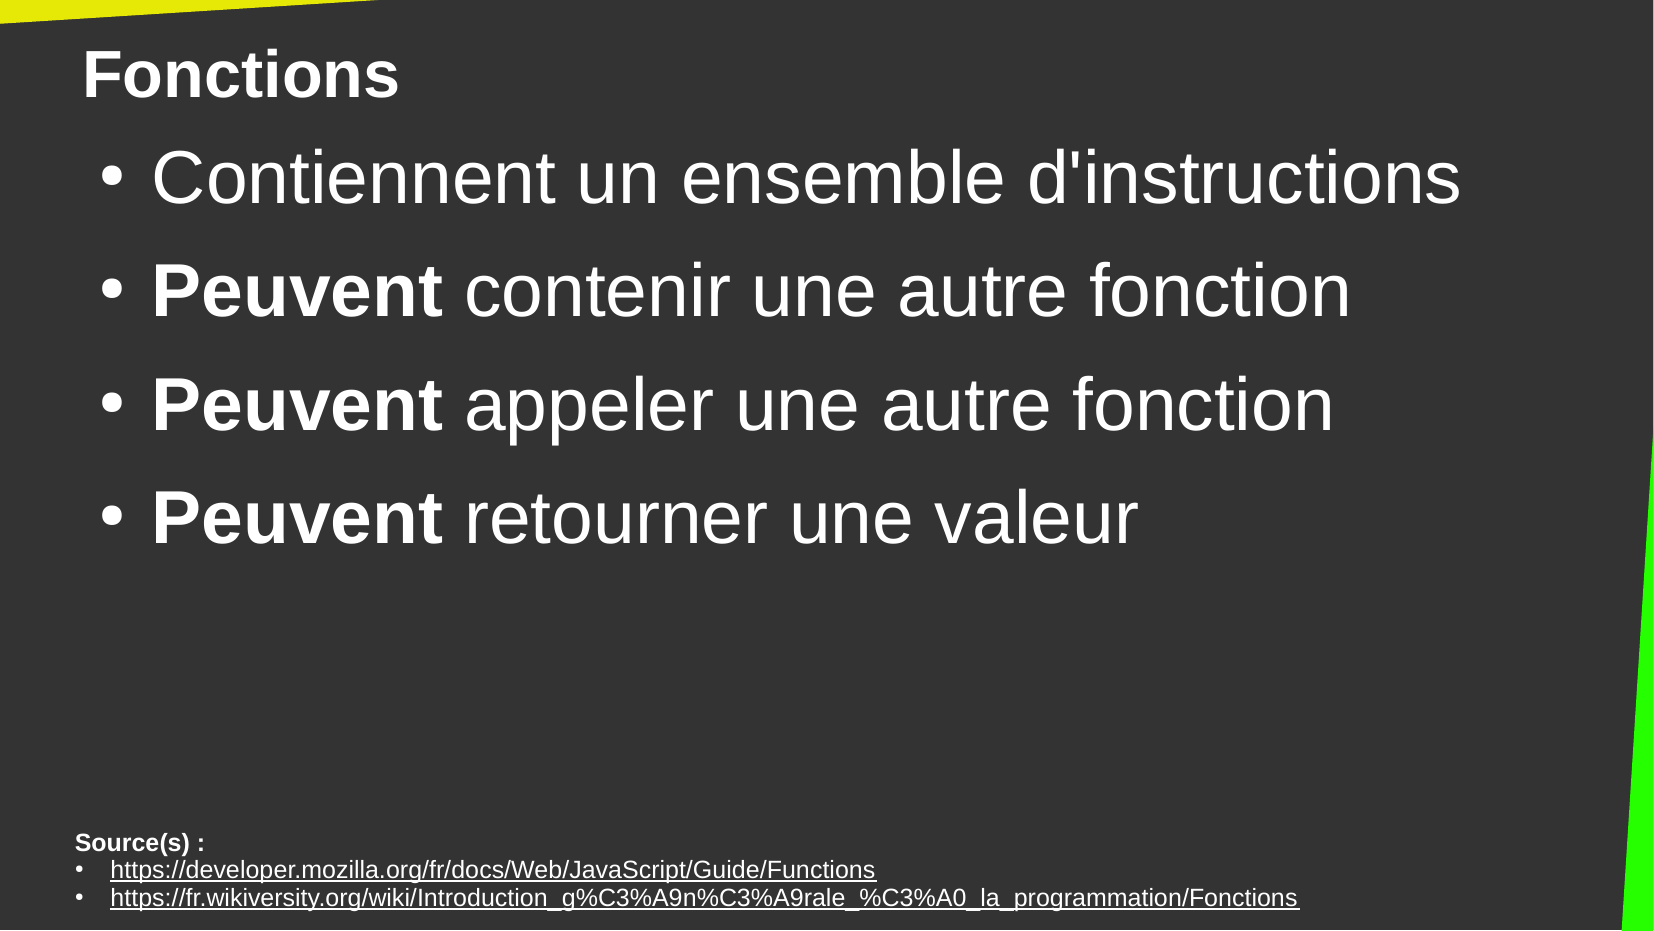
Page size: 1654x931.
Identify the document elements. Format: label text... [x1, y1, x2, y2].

text_box [0, 0, 379, 24]
list Contiennent un ensemble d'instructions Peuvent contenir une autre fonction Peuvent appeler une autre fonction Peuvent retourner une valeur [80, 135, 1620, 650]
text_box Source(s) : https://developer.mozilla.org/fr/docs/Web/JavaScript/Guide/Functions https://fr.wikiversity.org/wiki/Introduction_g%C3%A9n%C3%A9rale_%C3%A0_la_programmation/Fonctions [60, 820, 1583, 920]
text_box [1621, 418, 1654, 931]
title Fonctions [82, 37, 1571, 114]
